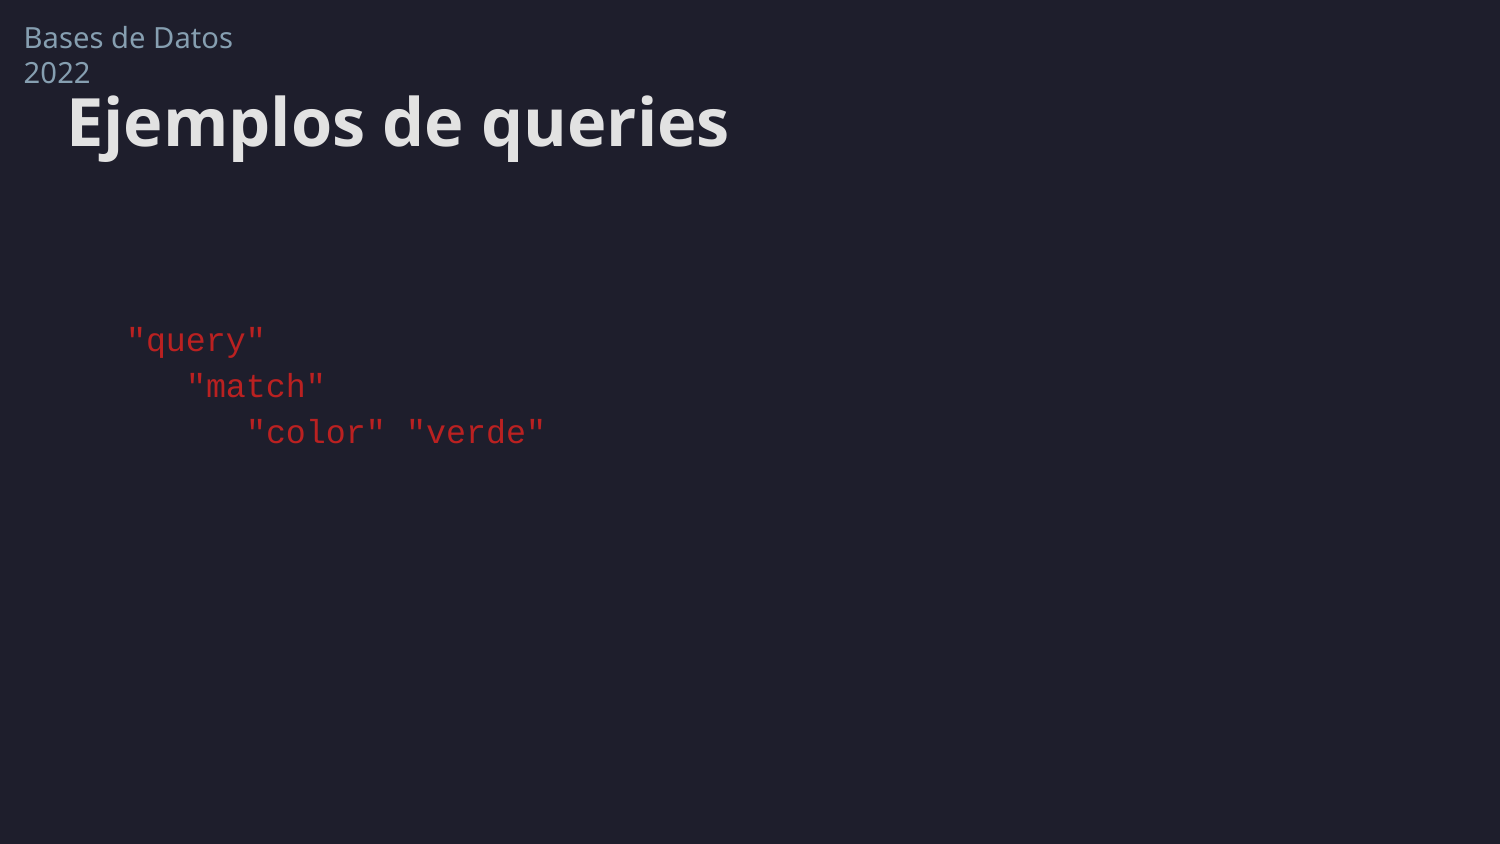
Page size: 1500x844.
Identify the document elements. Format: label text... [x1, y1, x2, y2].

list { "query":{ "match" : { "color":"verde" } } } [51, 189, 1449, 750]
title Ejemplos de queries [51, 72, 1449, 167]
